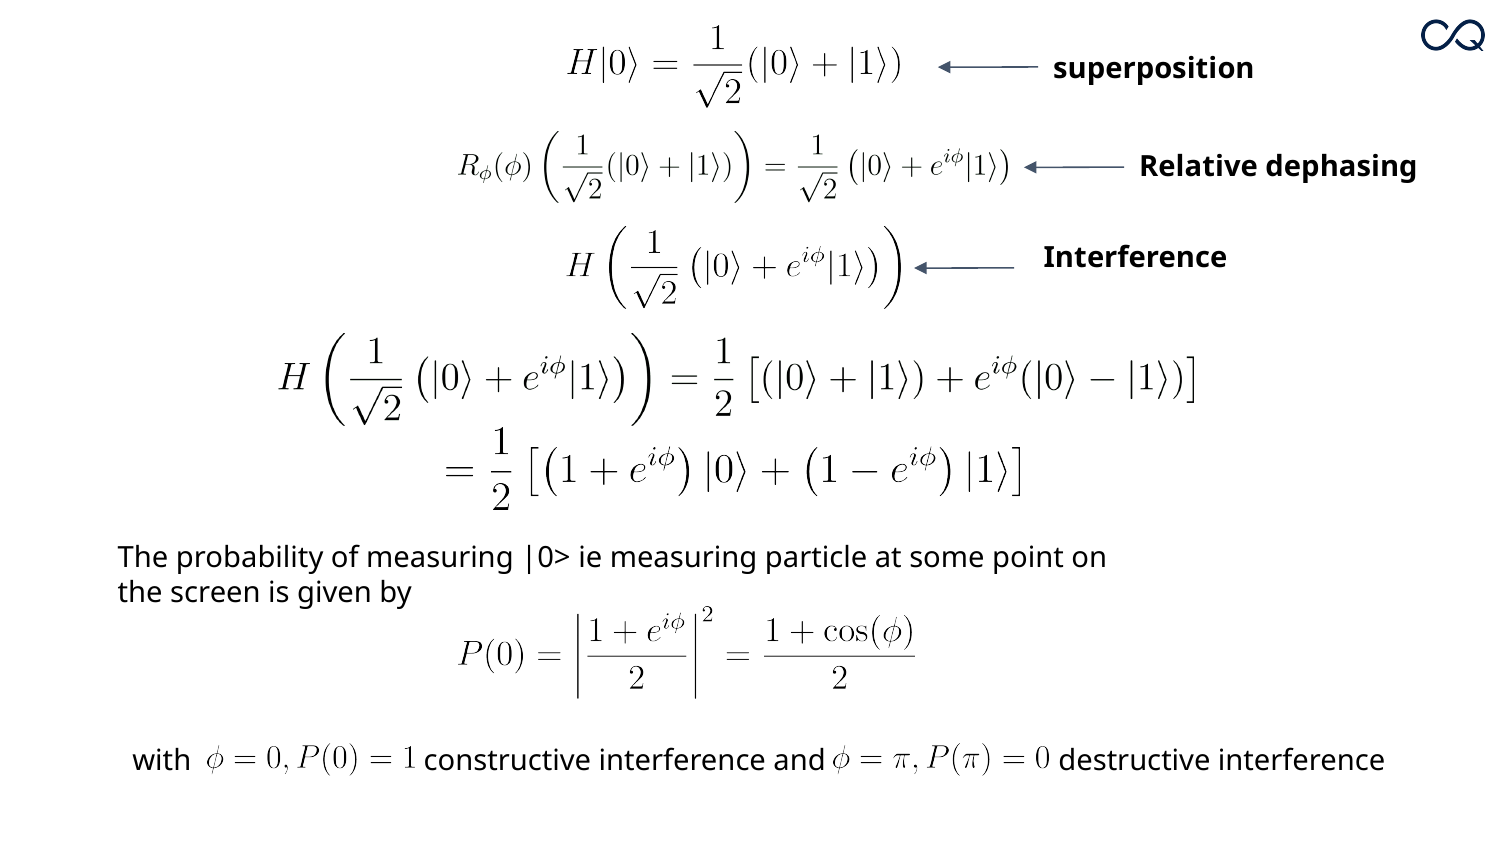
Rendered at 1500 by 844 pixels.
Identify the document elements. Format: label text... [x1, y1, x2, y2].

picture [207, 743, 415, 776]
picture [1421, 19, 1485, 51]
picture [458, 131, 1008, 203]
text_box The probability of measuring |0> ie measuring particle at some point on the screen is given by [102, 523, 1137, 616]
picture [567, 25, 900, 108]
text_box Relative dephasing [1124, 131, 1434, 203]
picture [833, 743, 1049, 776]
picture [566, 226, 901, 309]
picture [458, 616, 915, 699]
text_box Interference [1028, 223, 1496, 295]
text_box with constructive interference and destructive interference [117, 726, 1412, 810]
picture [278, 333, 1194, 426]
picture [446, 427, 1020, 511]
text_box superposition [1038, 34, 1348, 82]
